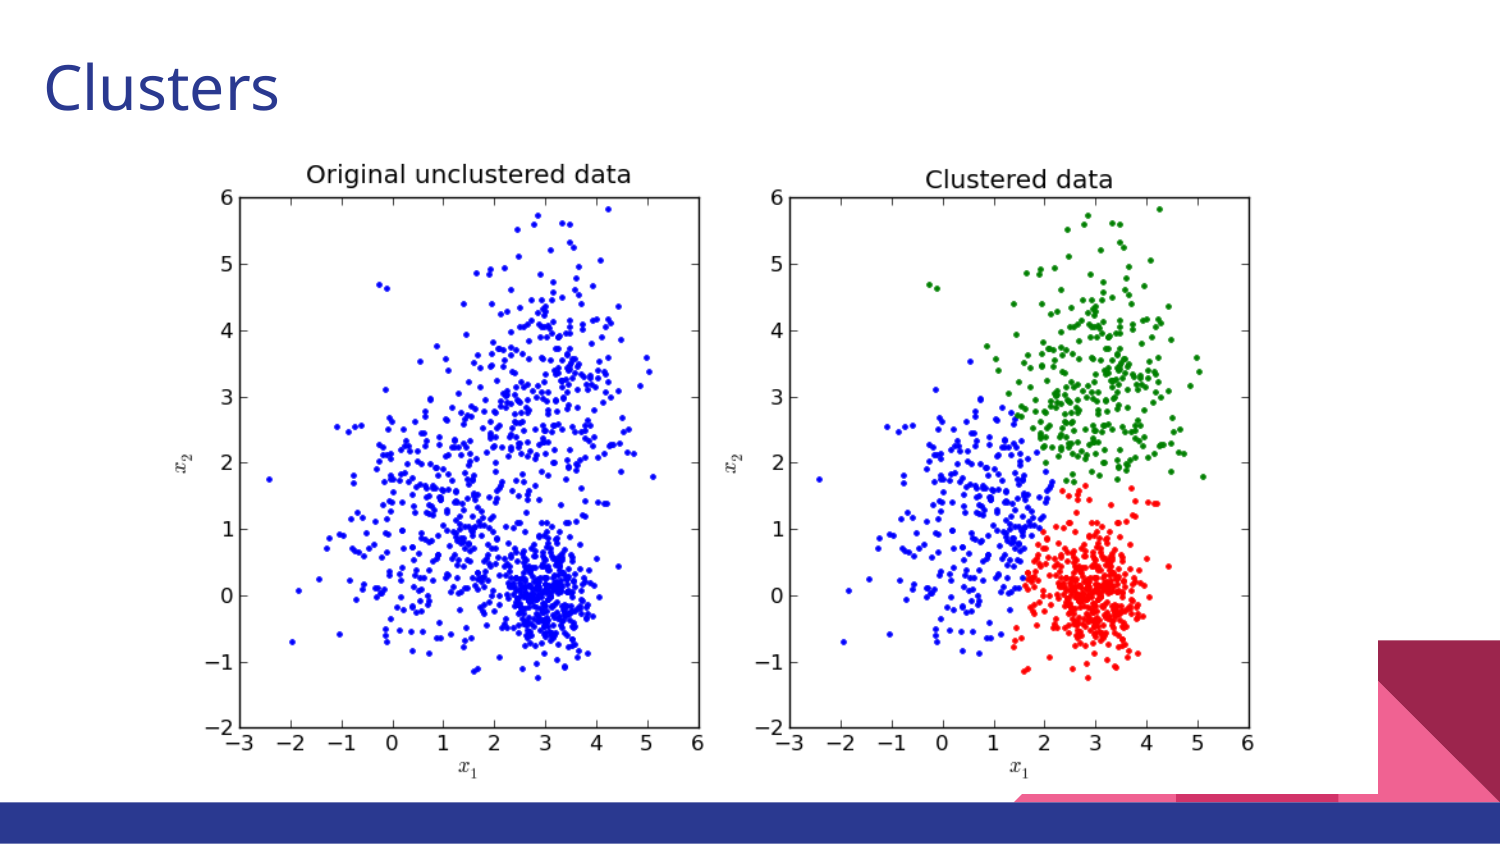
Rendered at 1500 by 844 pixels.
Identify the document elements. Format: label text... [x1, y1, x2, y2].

title Clusters [28, 33, 1426, 133]
picture [77, 132, 1378, 794]
